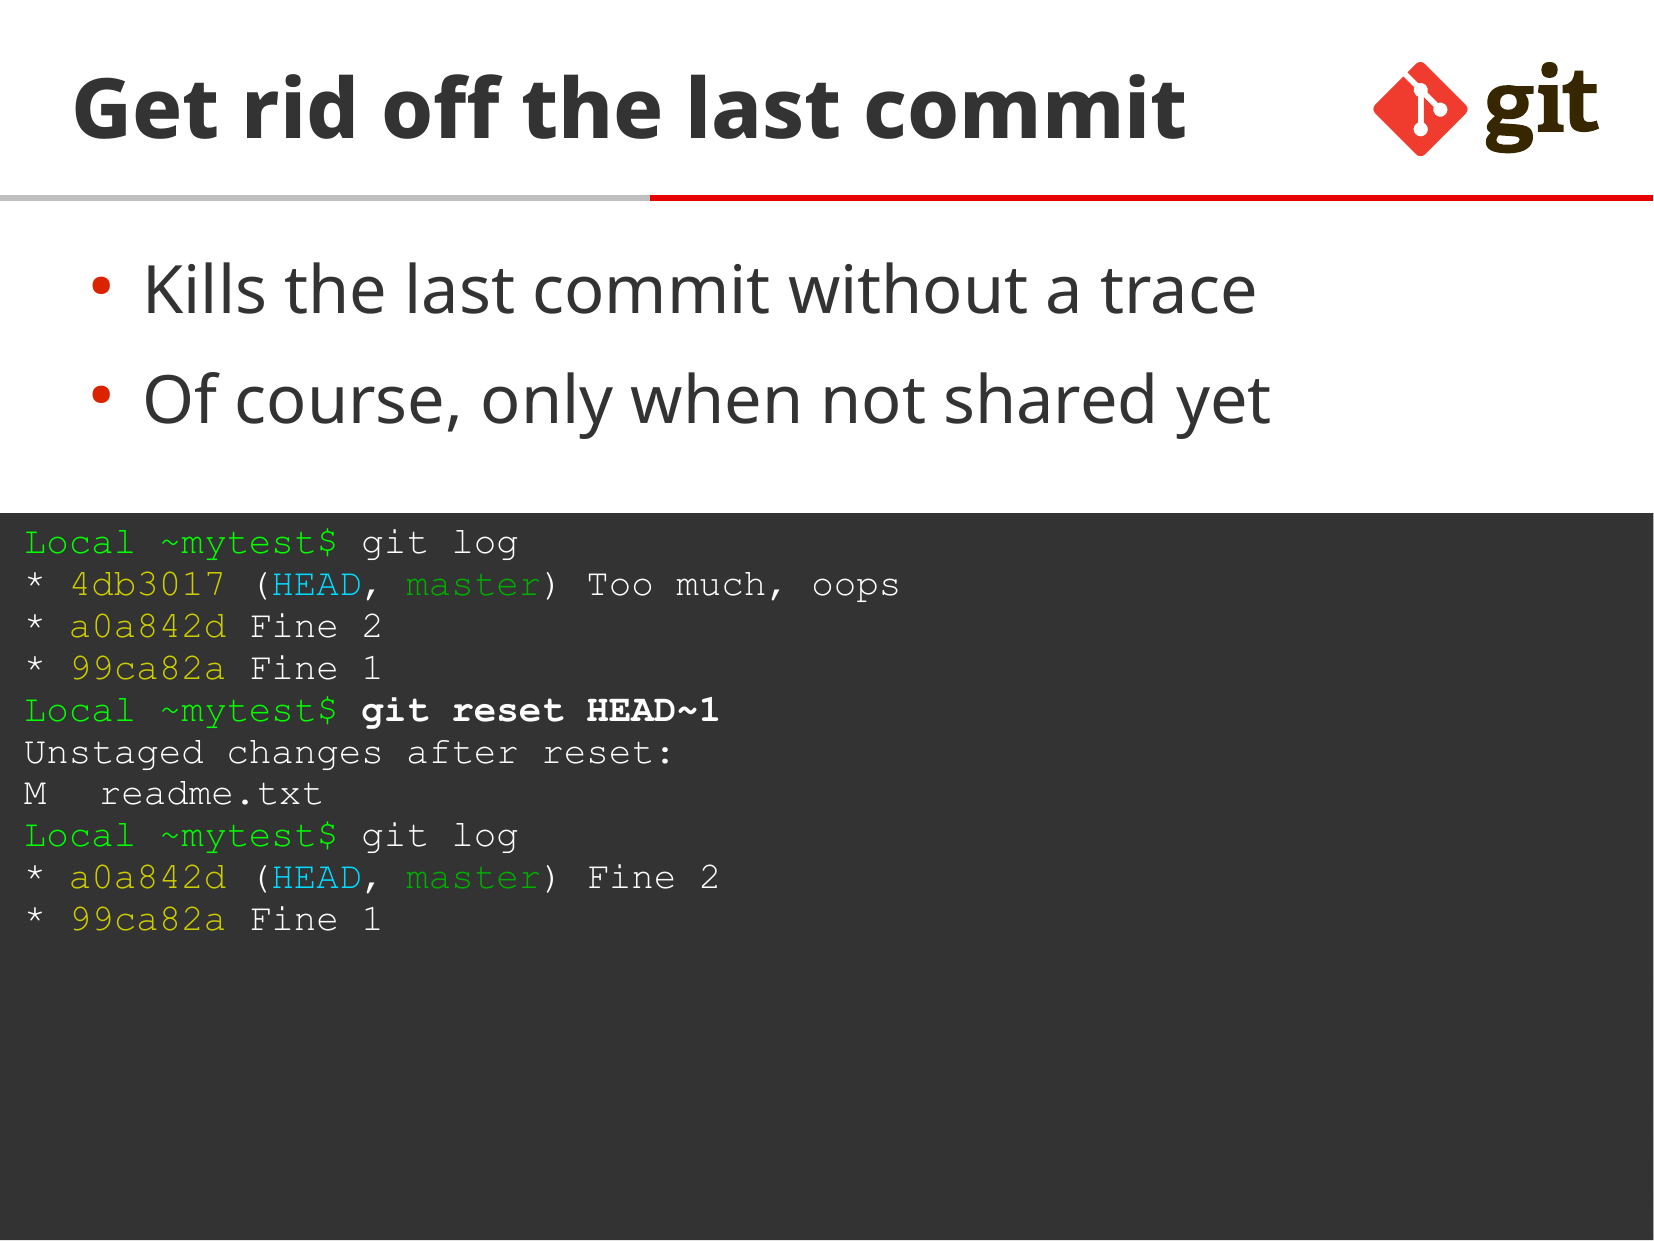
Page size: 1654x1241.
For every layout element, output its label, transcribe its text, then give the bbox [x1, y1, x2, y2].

text_box Local ~mytest$ git log * 4db3017 (HEAD, master) Too much, oops * a0a842d Fine 2 * 99ca82a Fine 1 Local ~mytest$ git reset HEAD~1 Unstaged changes after reset: M readme.txt Local ~mytest$ git log * a0a842d (HEAD, master) Fine 2 * 99ca82a Fine 1 [0, 513, 1654, 1241]
list Kills the last commit without a trace Of course, only when not shared yet [56, 239, 1595, 513]
title Get rid off the last commit [56, 36, 1546, 175]
